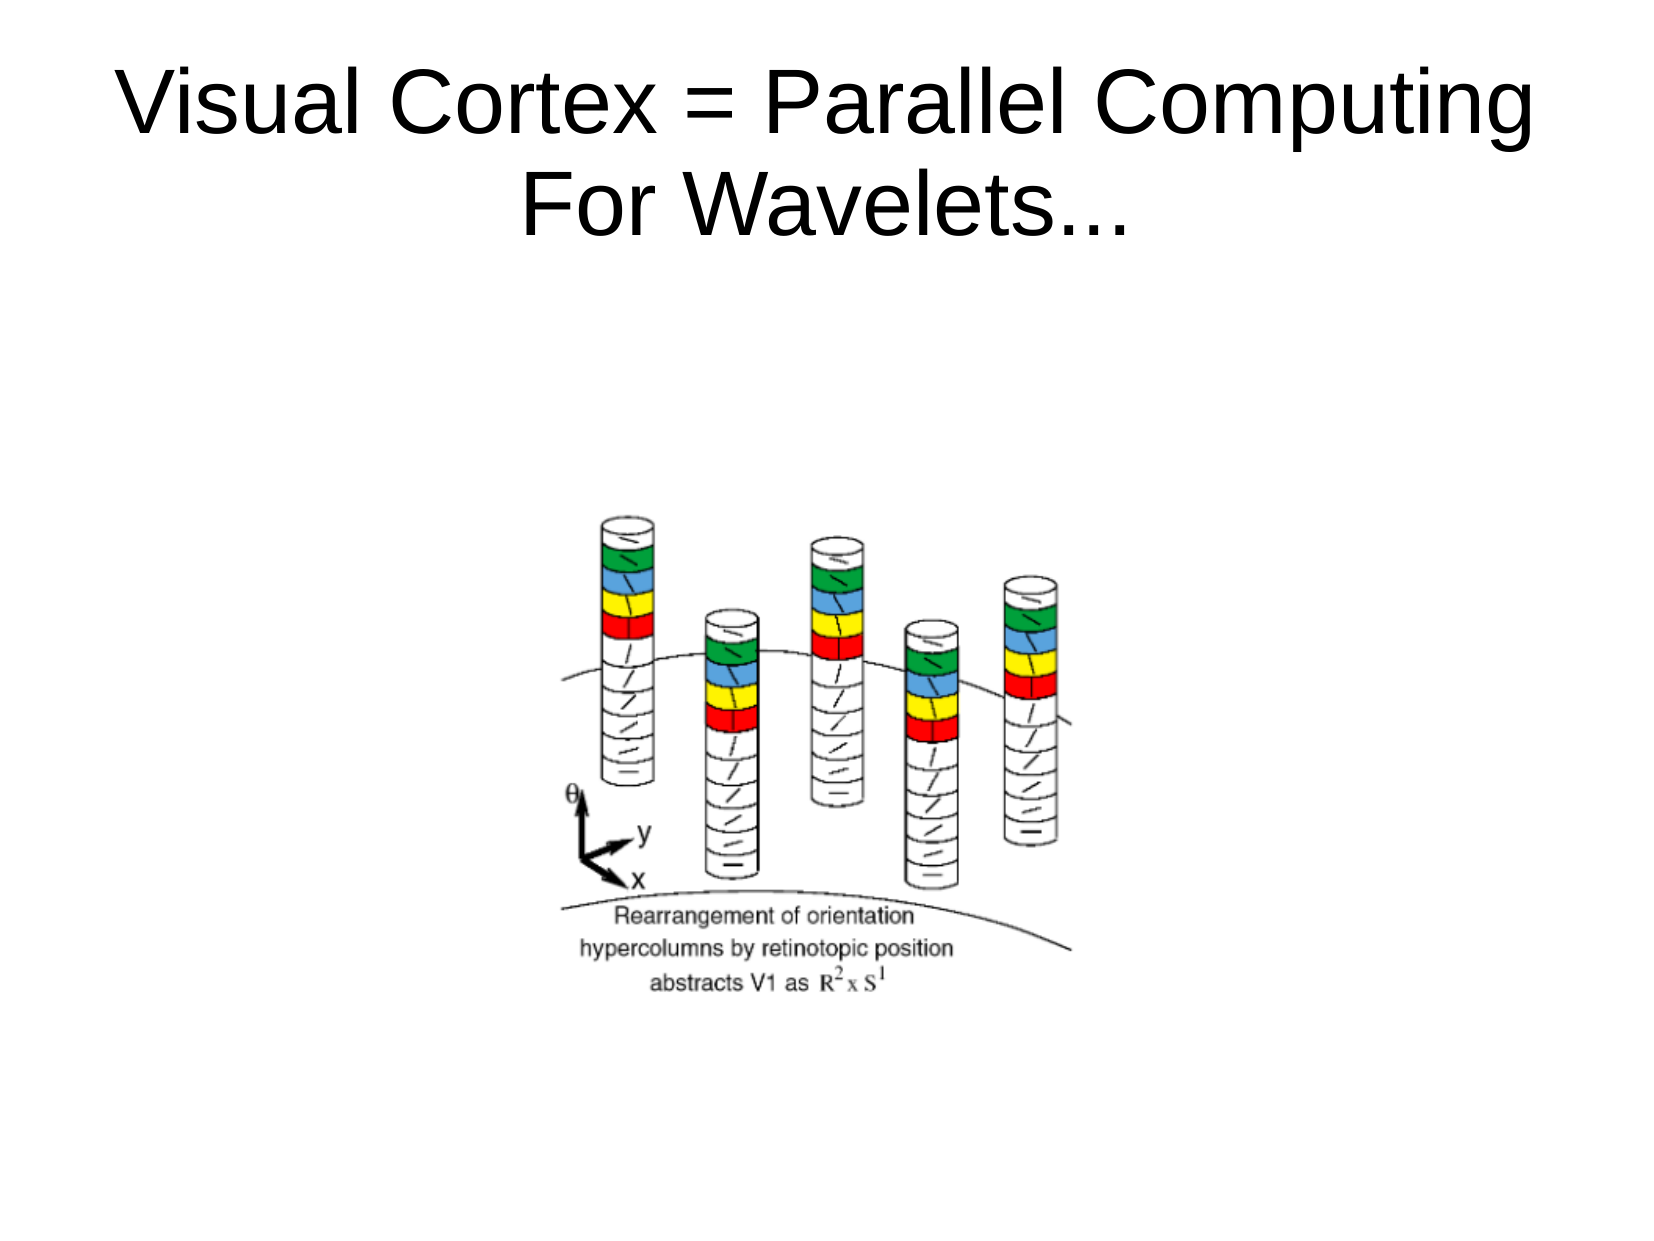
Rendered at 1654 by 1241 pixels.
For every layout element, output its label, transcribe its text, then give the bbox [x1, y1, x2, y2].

title Visual Cortex = Parallel Computing For Wavelets... [82, 49, 1571, 257]
picture [533, 509, 1081, 1003]
